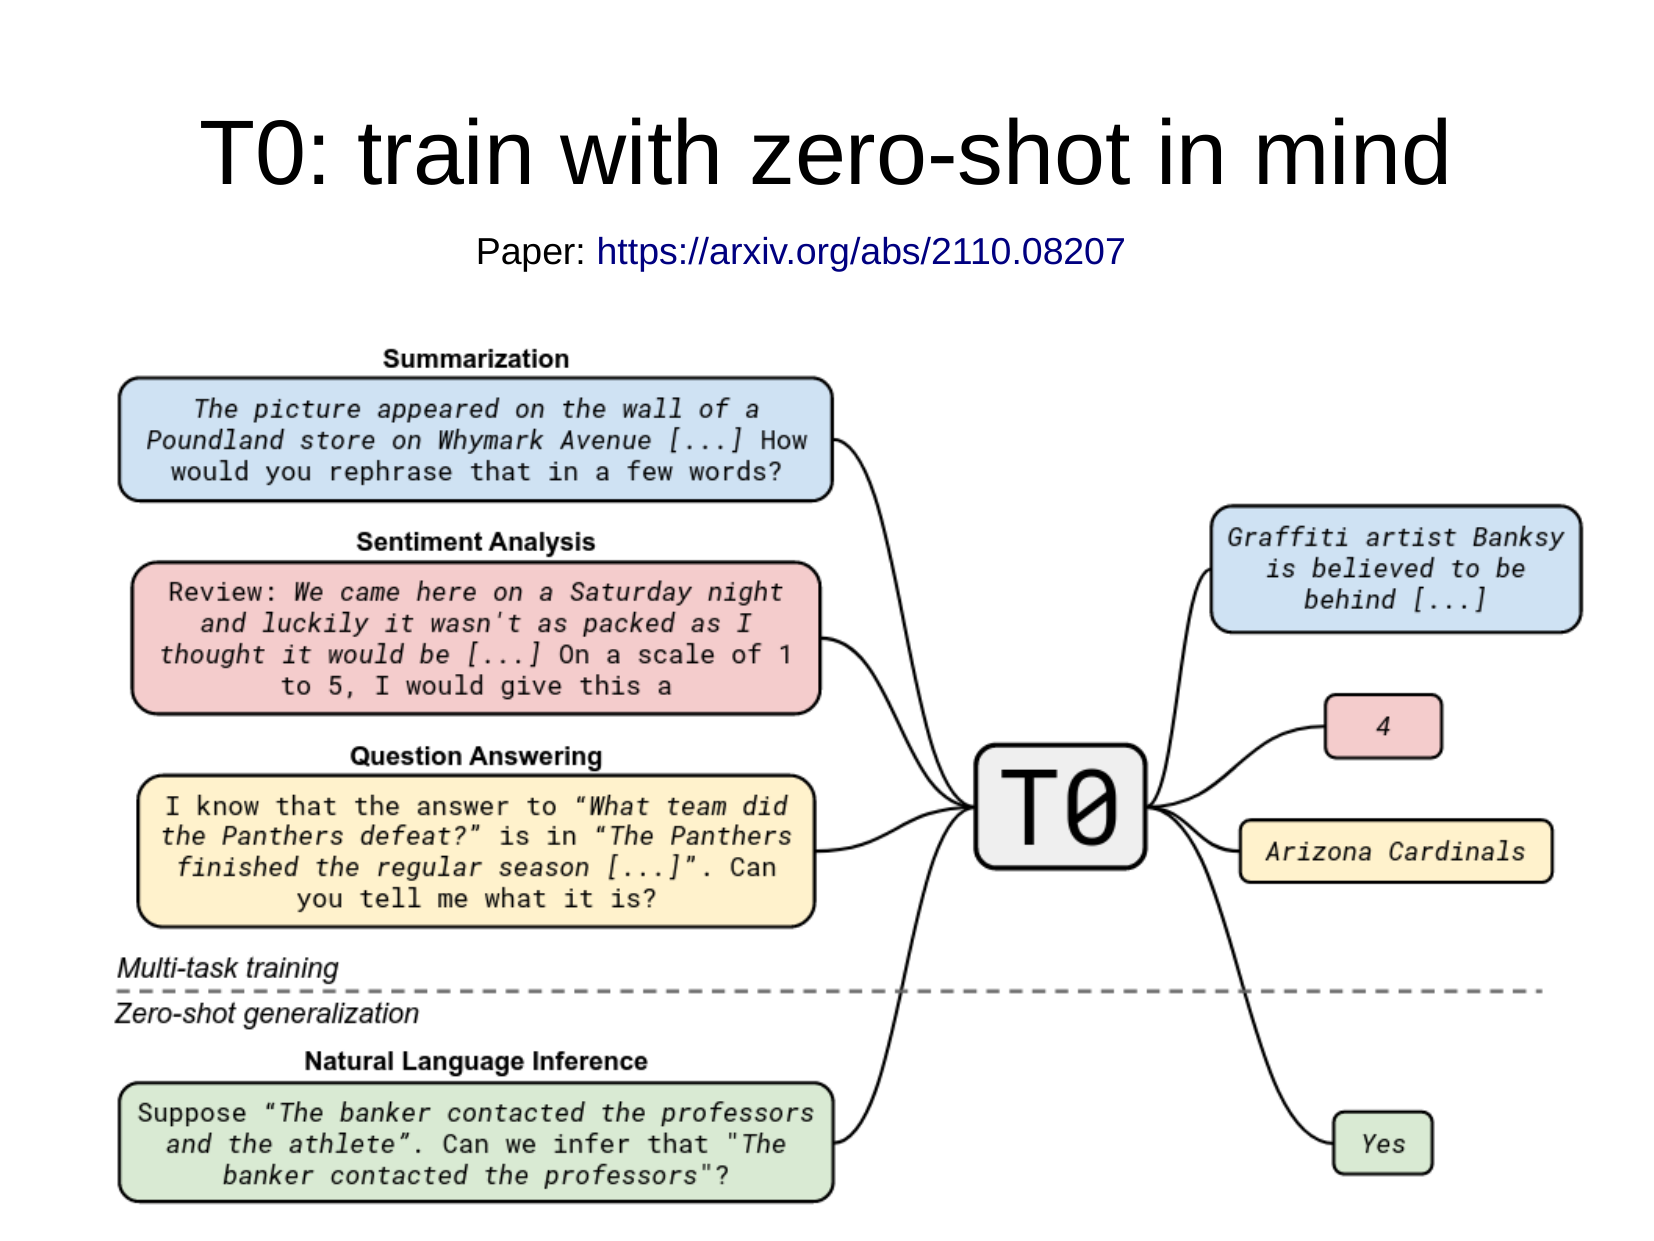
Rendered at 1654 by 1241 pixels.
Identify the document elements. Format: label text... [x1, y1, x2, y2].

picture [85, 343, 1632, 1222]
title T0: train with zero-shot in mind [82, 49, 1571, 257]
text_box Paper: https://arxiv.org/abs/2110.08207 [461, 222, 1216, 322]
